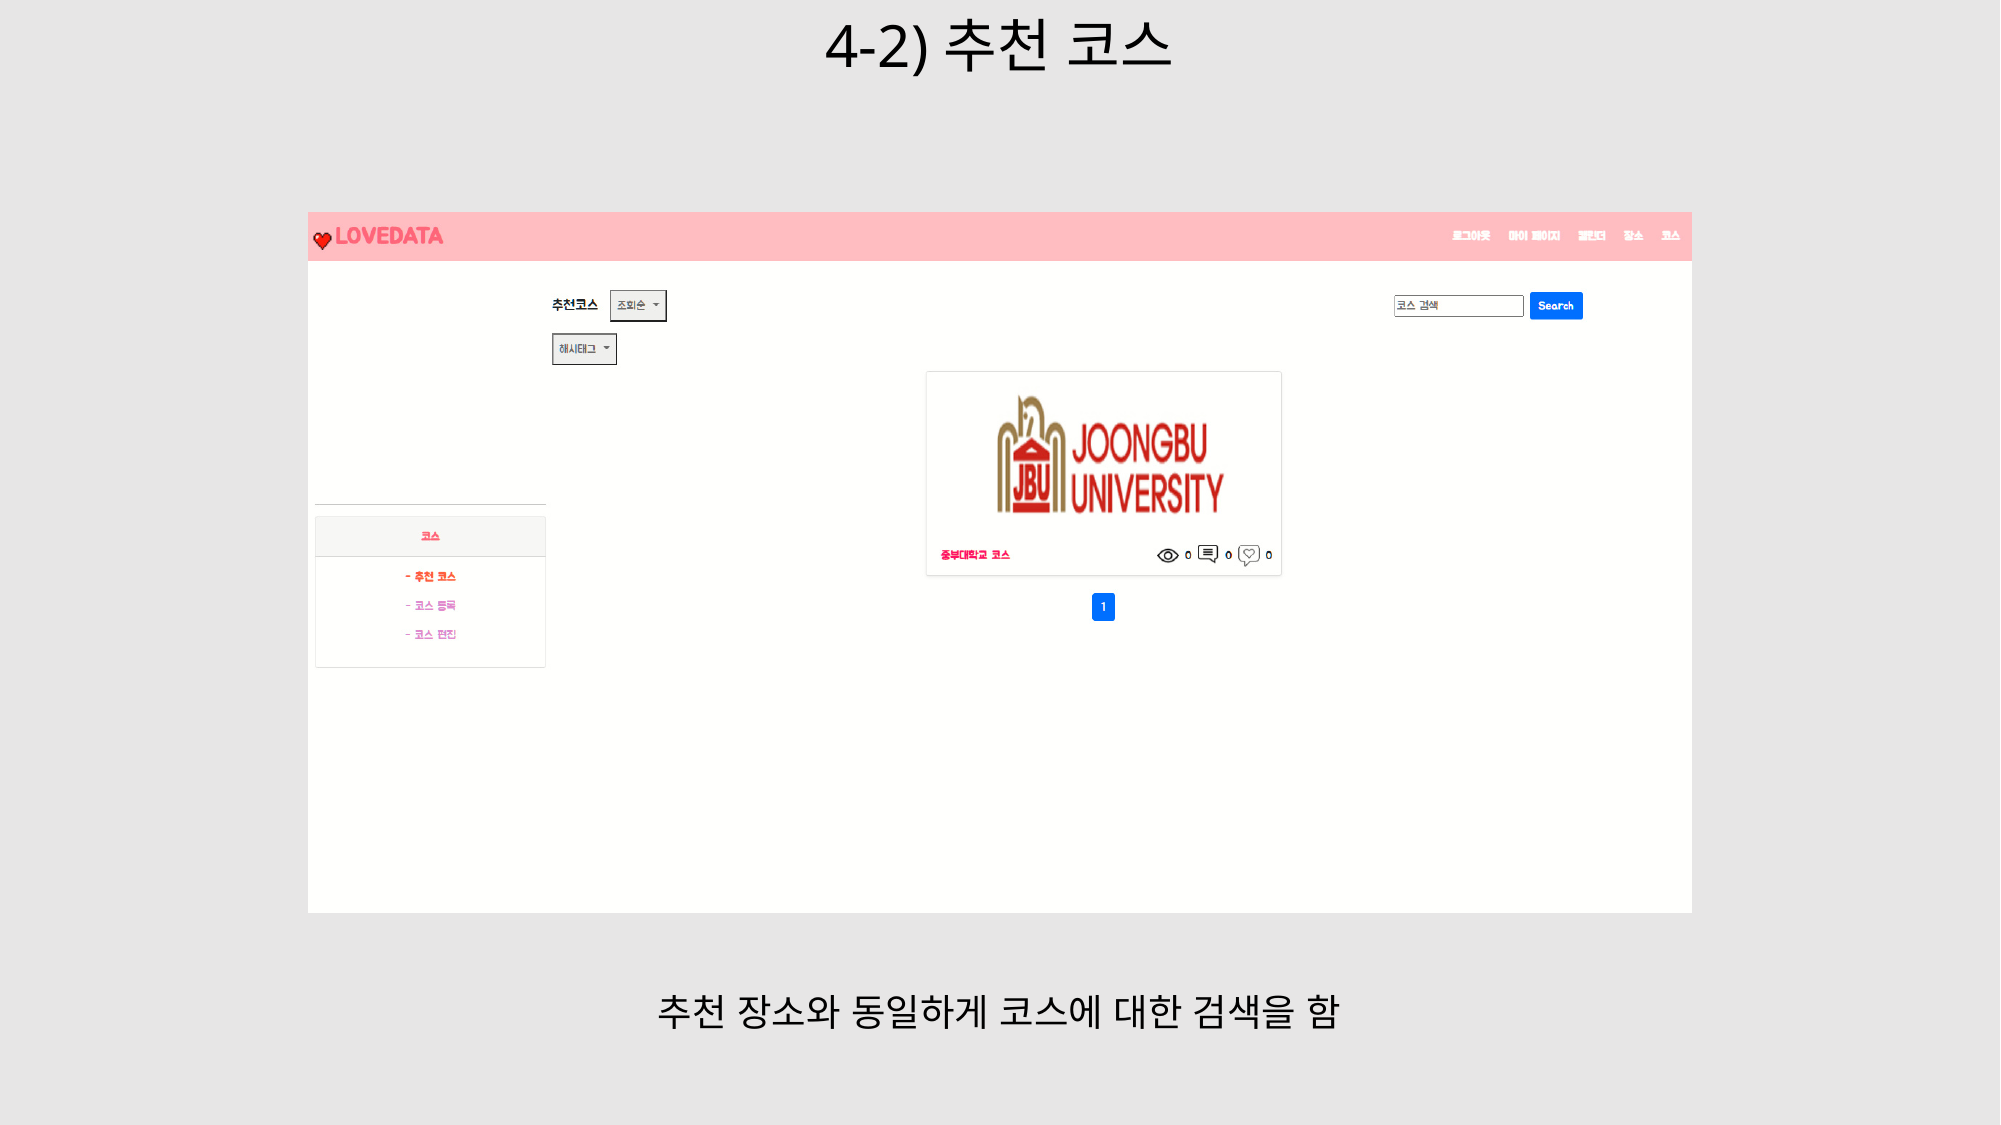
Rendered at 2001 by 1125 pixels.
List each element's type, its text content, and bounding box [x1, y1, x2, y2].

text_box 4-2) 추천 코스 [564, 2, 1436, 87]
picture [308, 212, 1692, 913]
text_box 추천 장소와 동일하게 코스에 대한 검색을 함 [643, 981, 1357, 1042]
